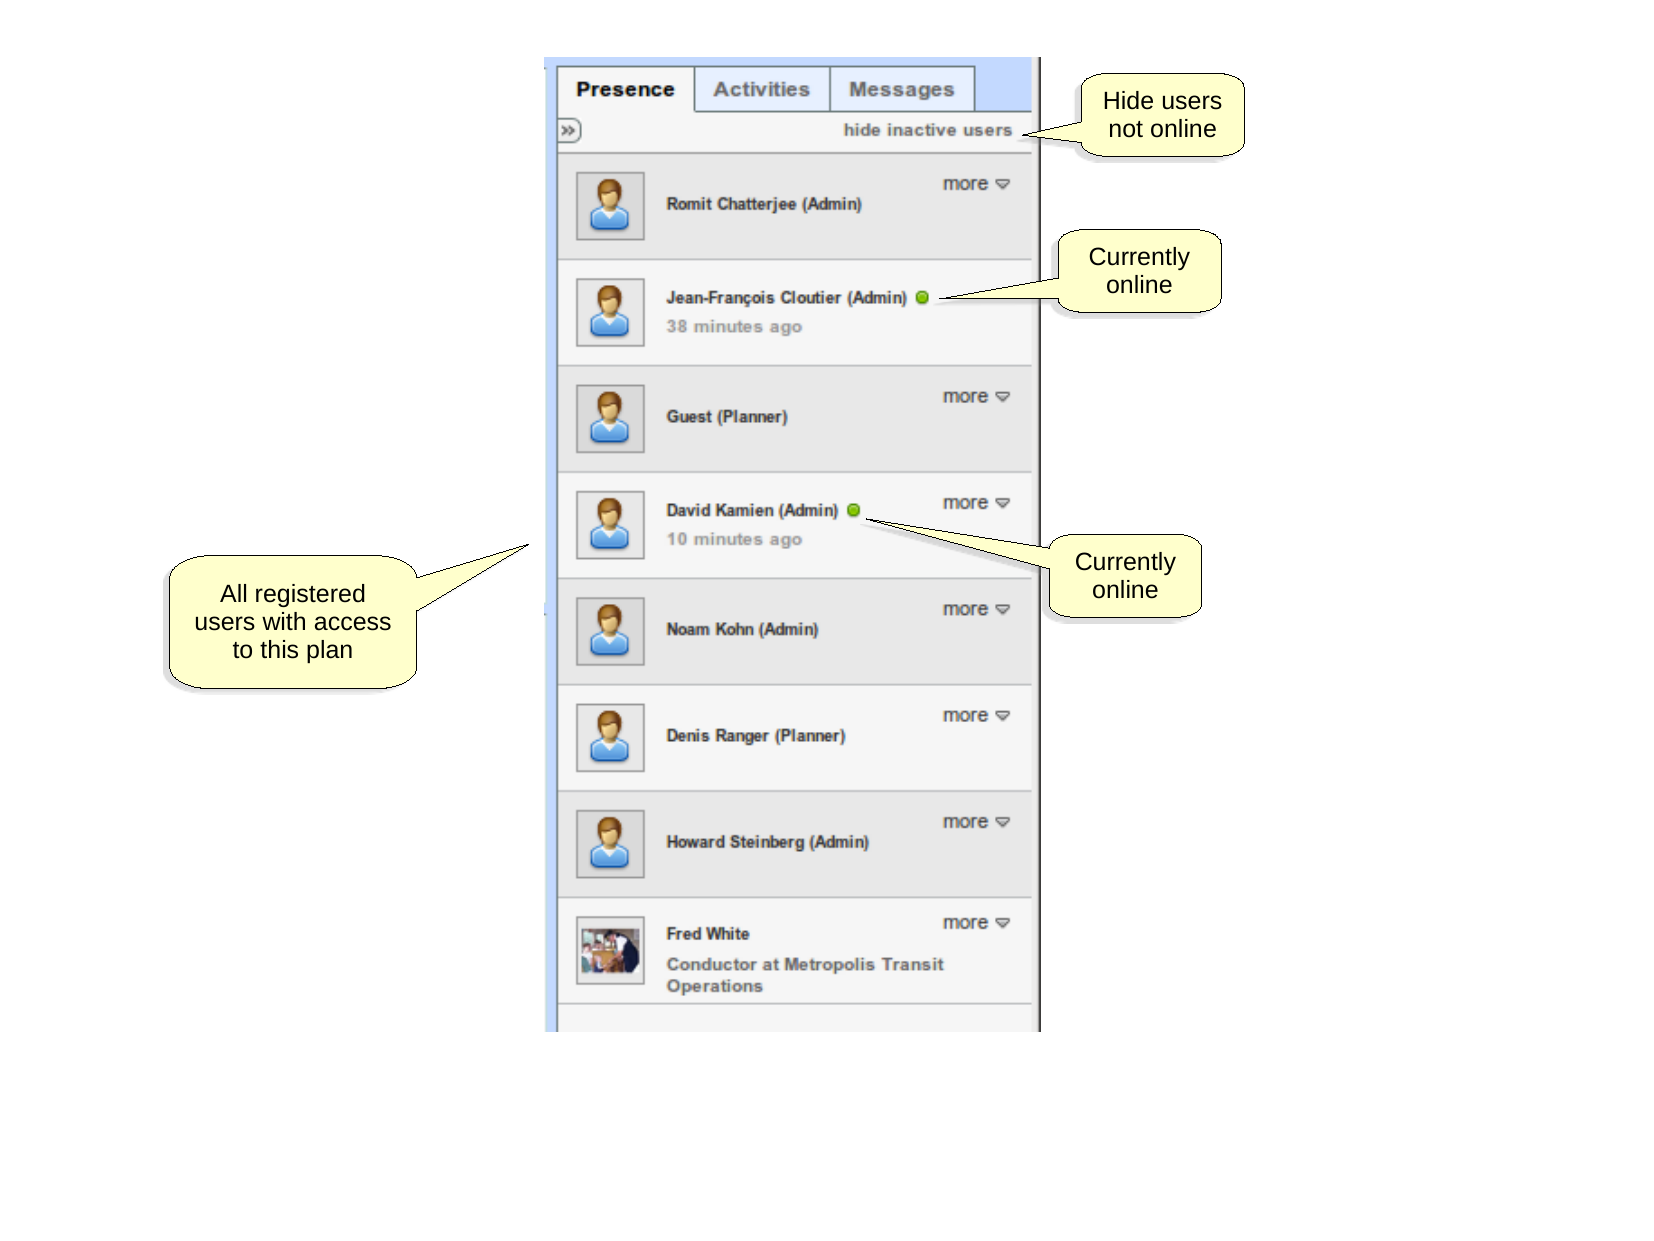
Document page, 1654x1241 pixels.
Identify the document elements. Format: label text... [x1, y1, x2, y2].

text_box Hide users not online [1022, 73, 1245, 157]
text_box Currently online [939, 229, 1222, 313]
picture [544, 57, 1041, 1032]
text_box All registered users with access to this plan [169, 544, 529, 689]
text_box Currently online [866, 518, 1202, 618]
